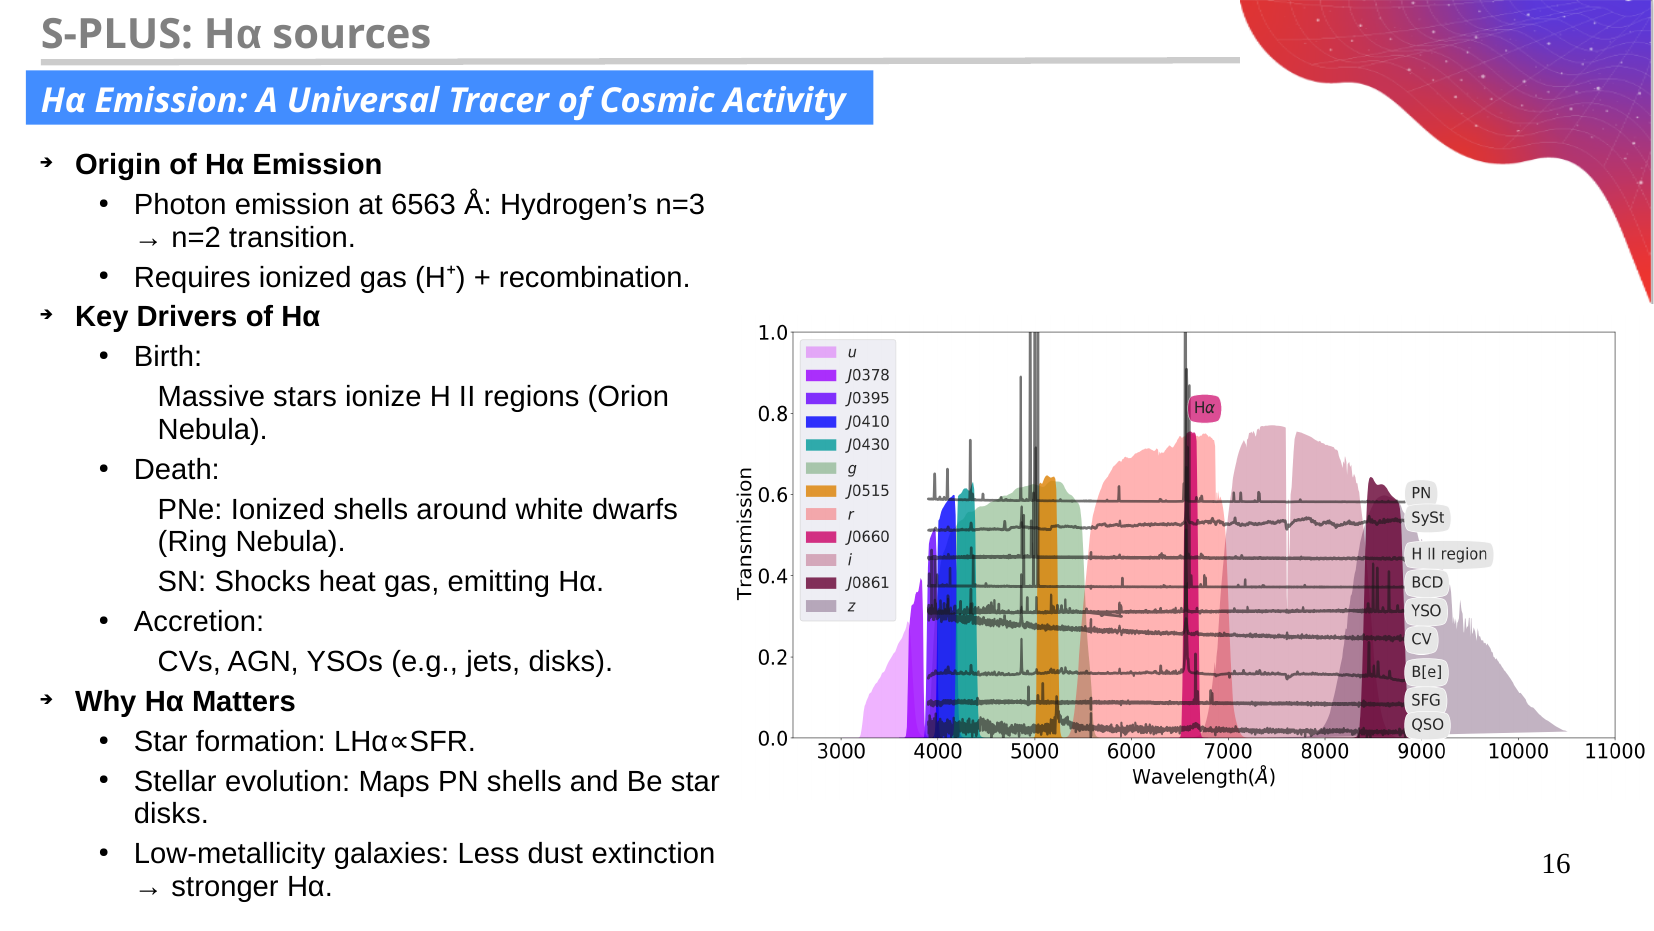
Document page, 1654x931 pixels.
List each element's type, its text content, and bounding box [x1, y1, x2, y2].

text_box S-PLUS: Hα sources [26, 0, 891, 98]
picture [1240, 0, 1654, 304]
picture [727, 315, 1654, 800]
text_box Origin of Hα Emission Photon emission at 6563 Å: Hydrogen’s n=3 → n=2 transition. Requires ionized gas (H⁺) + recombination. Key Drivers of Hα Birth: Massive stars ionize H II regions (Orion Nebula). Death: PNe: Ionized shells around white dwarfs (Ring Nebula). SN: Shocks heat gas, emitting Hα. Accretion: CVs, AGN, YSOs (e.g., jets, disks). Why Hα Matters Star formation: LHα​∝SFR. Stellar evolution: Maps PN shells and Be star disks. Low-metallicity galaxies: Less dust extinction → stronger Hα. [24, 140, 757, 931]
text_box Hα Emission: A Universal Tracer of Cosmic Activity [25, 70, 874, 125]
